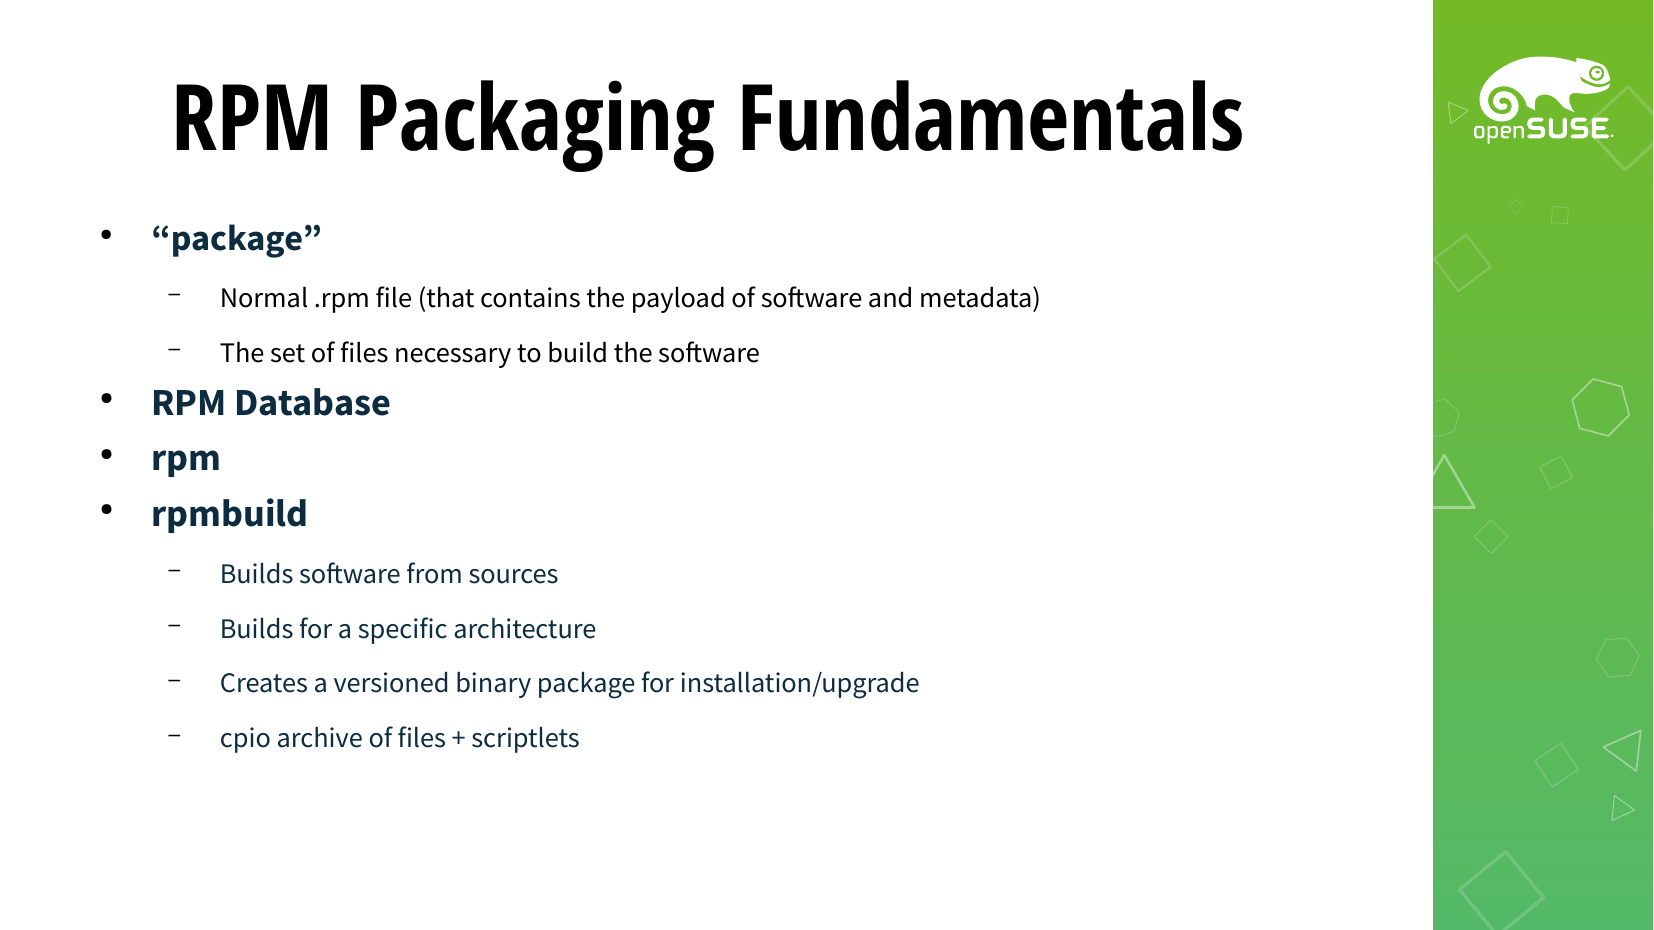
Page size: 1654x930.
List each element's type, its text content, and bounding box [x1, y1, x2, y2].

list “package” Normal .rpm file (that contains the payload of software and metadata) The set of files necessary to build the software RPM Database rpm rpmbuild Builds software from sources Builds for a specific architecture Creates a versioned binary package for installation/upgrade cpio archive of files + scriptlets [82, 217, 1336, 757]
title RPM Packaging Fundamentals [82, 37, 1336, 193]
